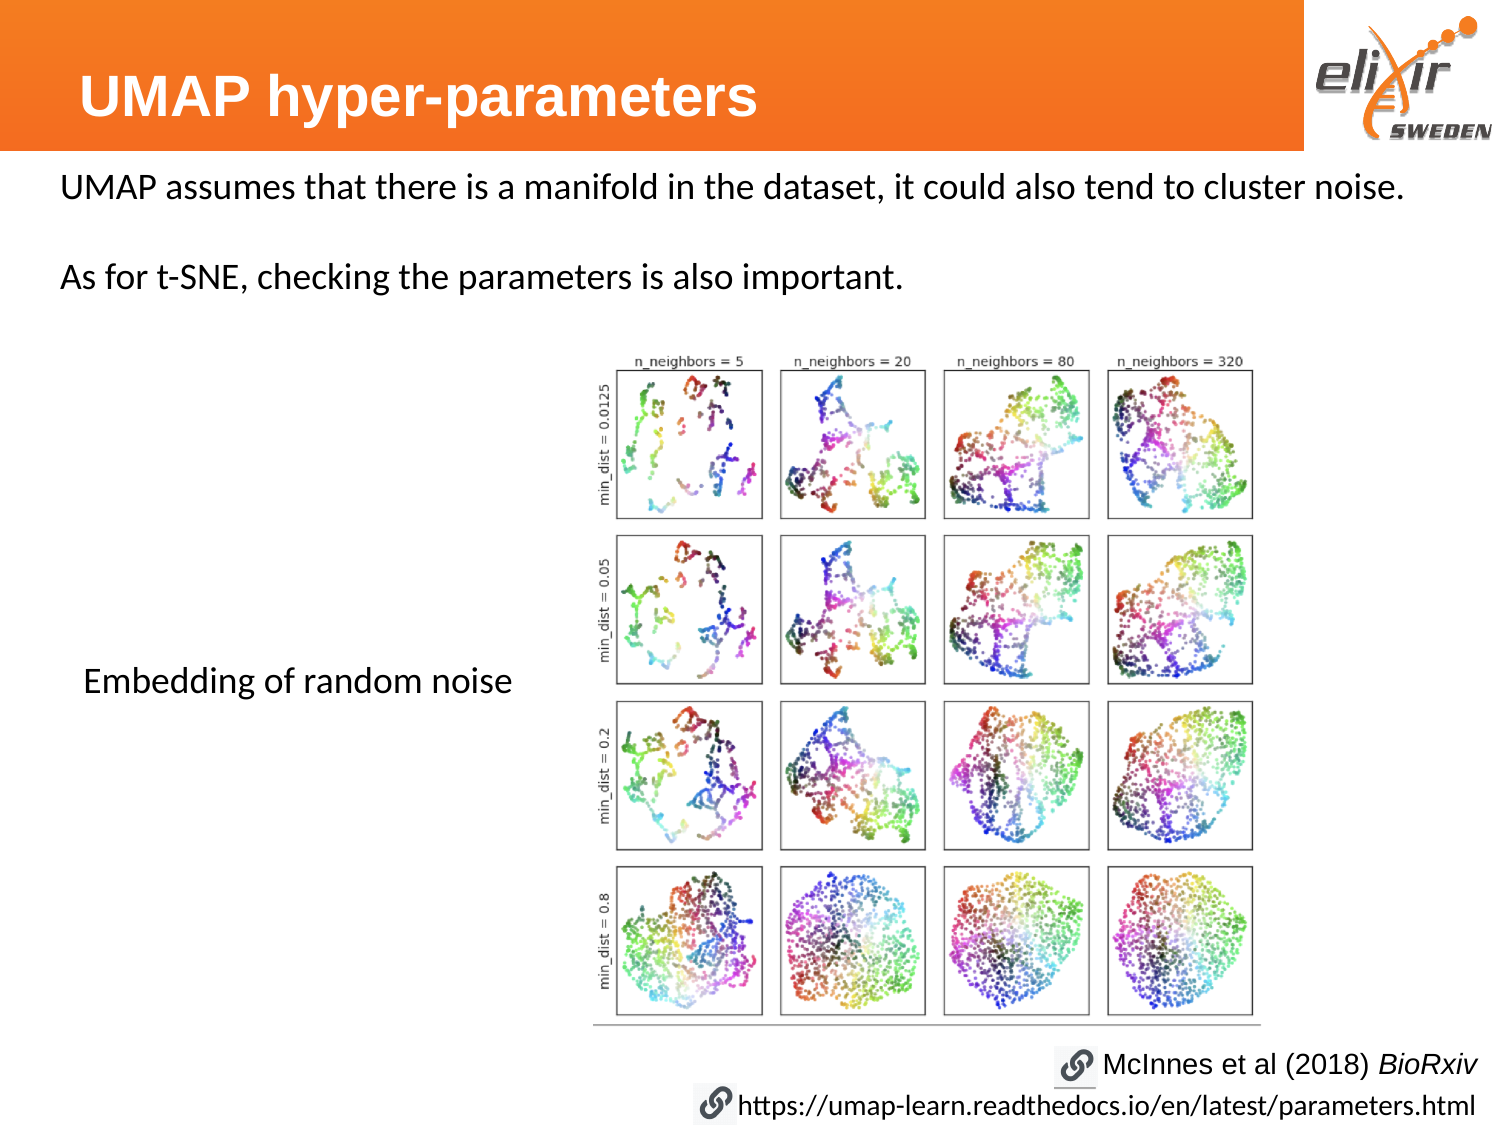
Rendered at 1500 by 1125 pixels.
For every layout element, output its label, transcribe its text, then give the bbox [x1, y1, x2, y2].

picture [693, 1083, 737, 1125]
picture [1316, 16, 1492, 138]
picture [1054, 1046, 1098, 1079]
text_box UMAP hyper-parameters [64, 31, 1365, 154]
text_box https://umap-learn.readthedocs.io/en/latest/parameters.html [723, 1079, 1500, 1125]
picture [593, 347, 1263, 1024]
text_box McInnes et al (2018) BioRxiv [1087, 1038, 1493, 1079]
text_box Embedding of random noise [68, 648, 545, 710]
text_box [1256, 932, 1500, 1079]
text_box UMAP assumes that there is a manifold in the dataset, it could also tend to cluster noise. As for t-SNE, checking the parameters is also important. [45, 154, 1472, 306]
text_box [1305, 0, 1500, 165]
